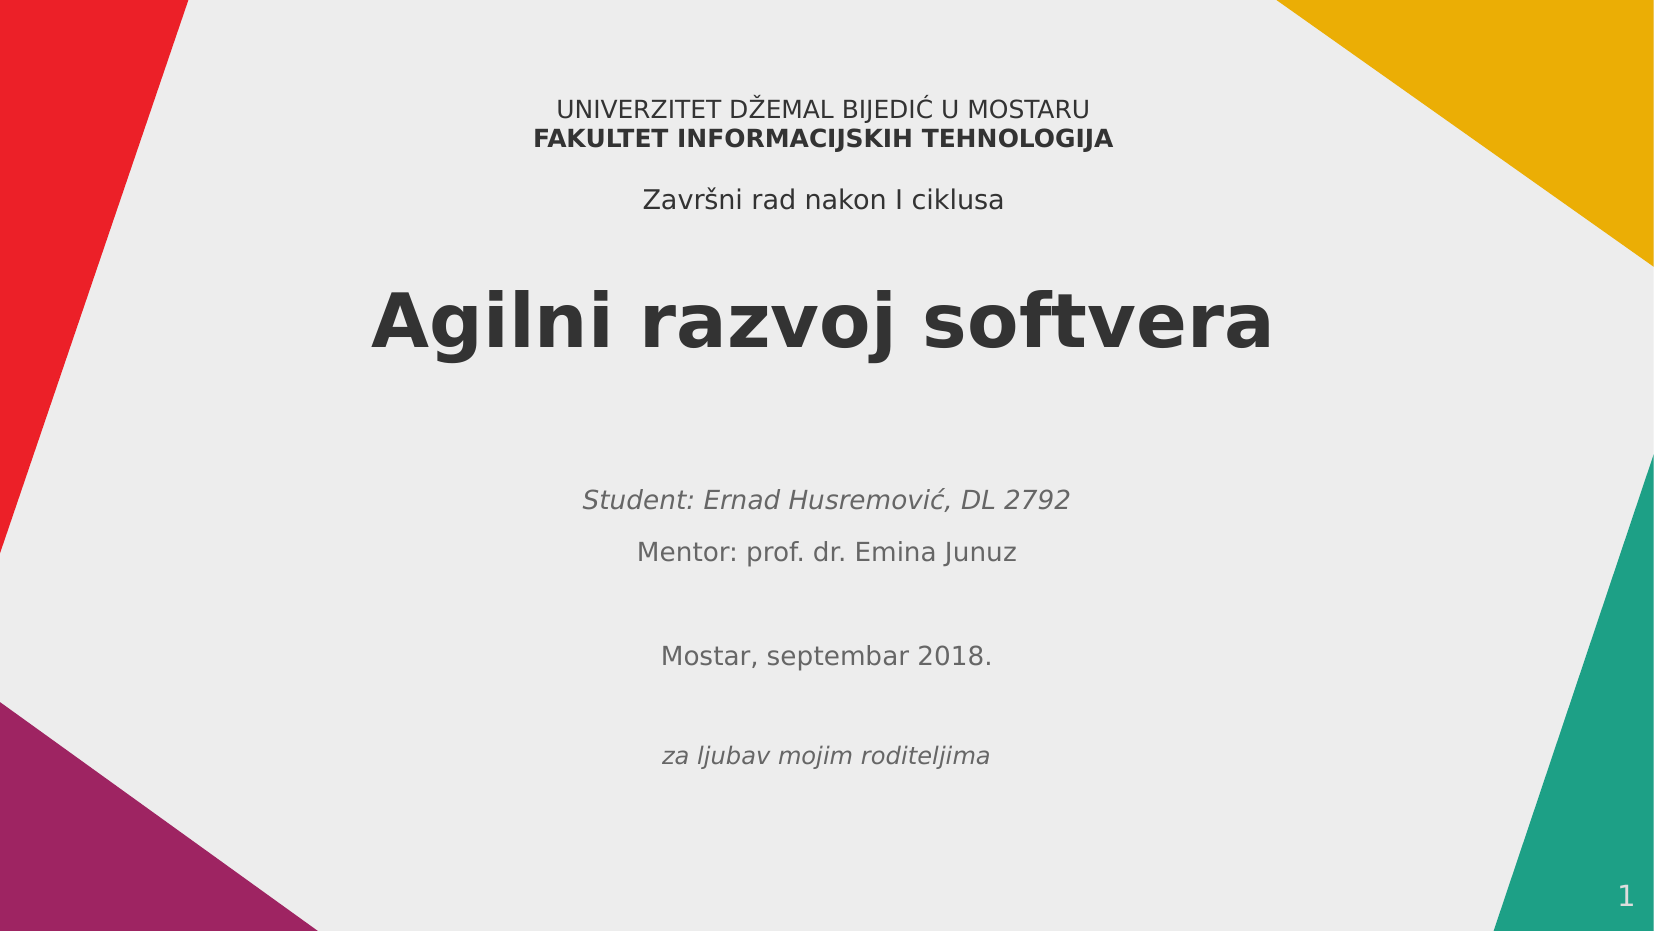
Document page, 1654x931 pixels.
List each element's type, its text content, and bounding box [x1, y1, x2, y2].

title UNIVERZITET DŽEMAL BIJEDIĆ U MOSTARU FAKULTET INFORMACIJSKIH TEHNOLOGIJA Završni rad nakon I ciklusa Agilni razvoj softvera [111, 35, 1536, 426]
list Student: Ernad Husremović, DL 2792 Mentor: prof. dr. Emina Junuz Mostar, septembar 2018. za ljubav mojim roditeljima [114, 226, 1539, 775]
